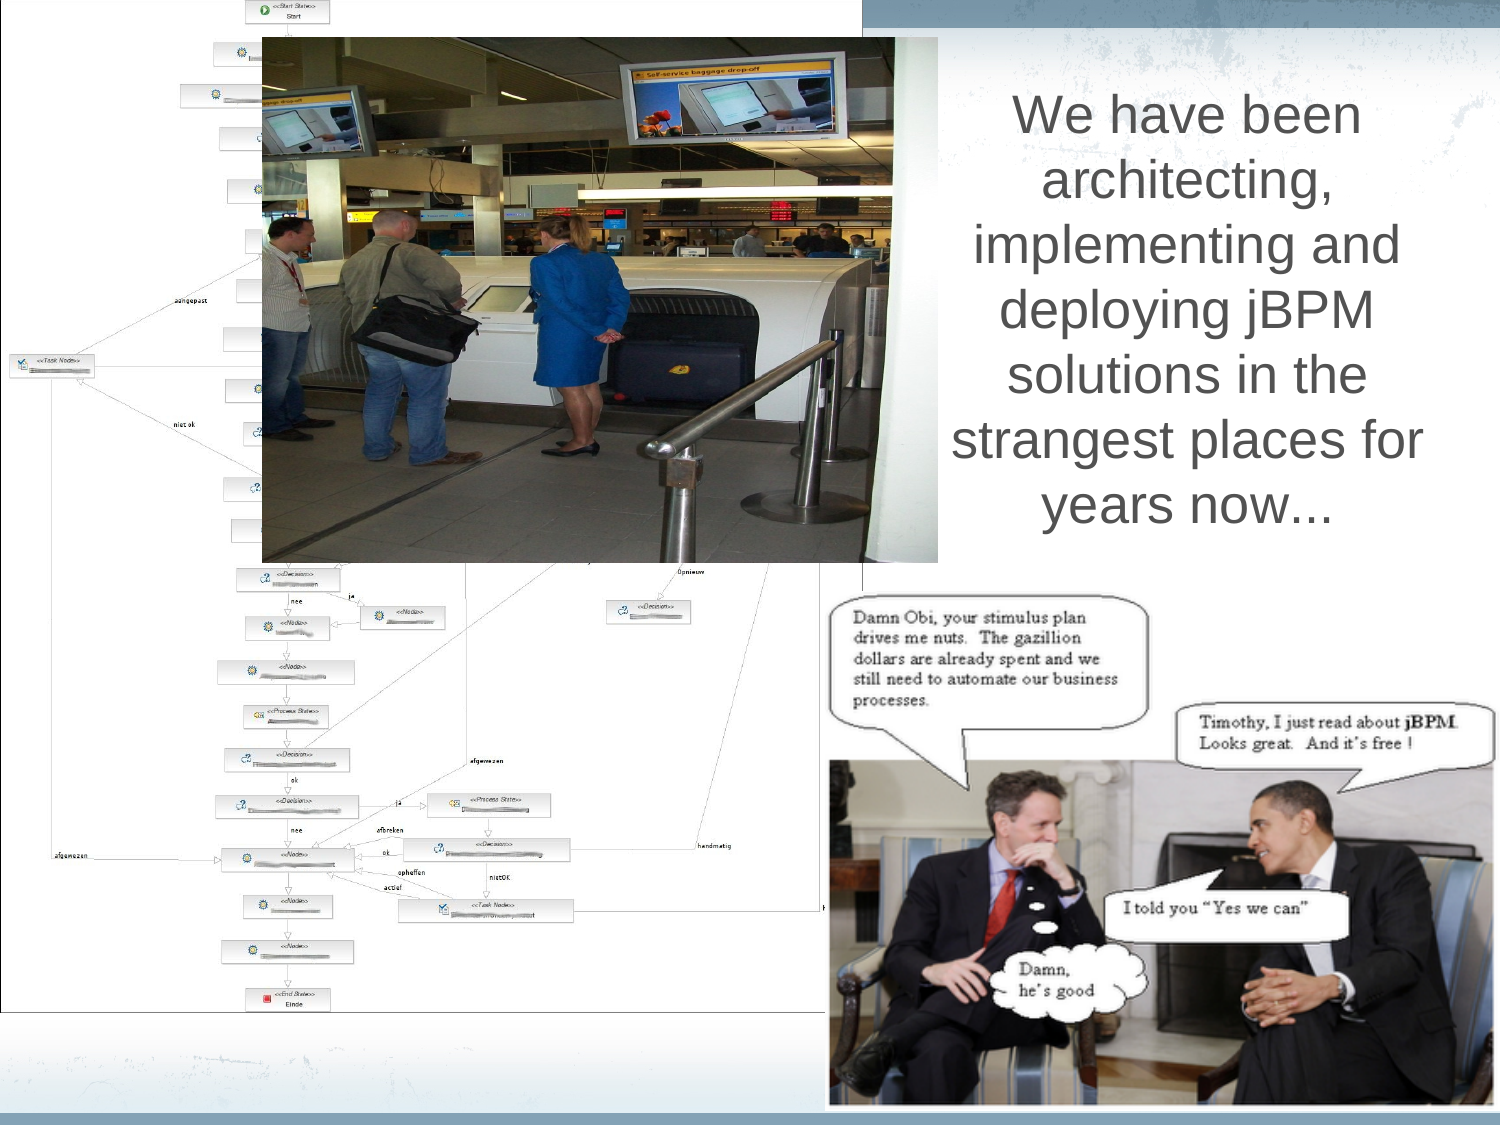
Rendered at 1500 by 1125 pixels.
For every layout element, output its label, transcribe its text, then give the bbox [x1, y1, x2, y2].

picture [0, 0, 1500, 1125]
subtitle We have been architecting, implementing and deploying jBPM solutions in the strangest places for years now... [888, 0, 1489, 591]
